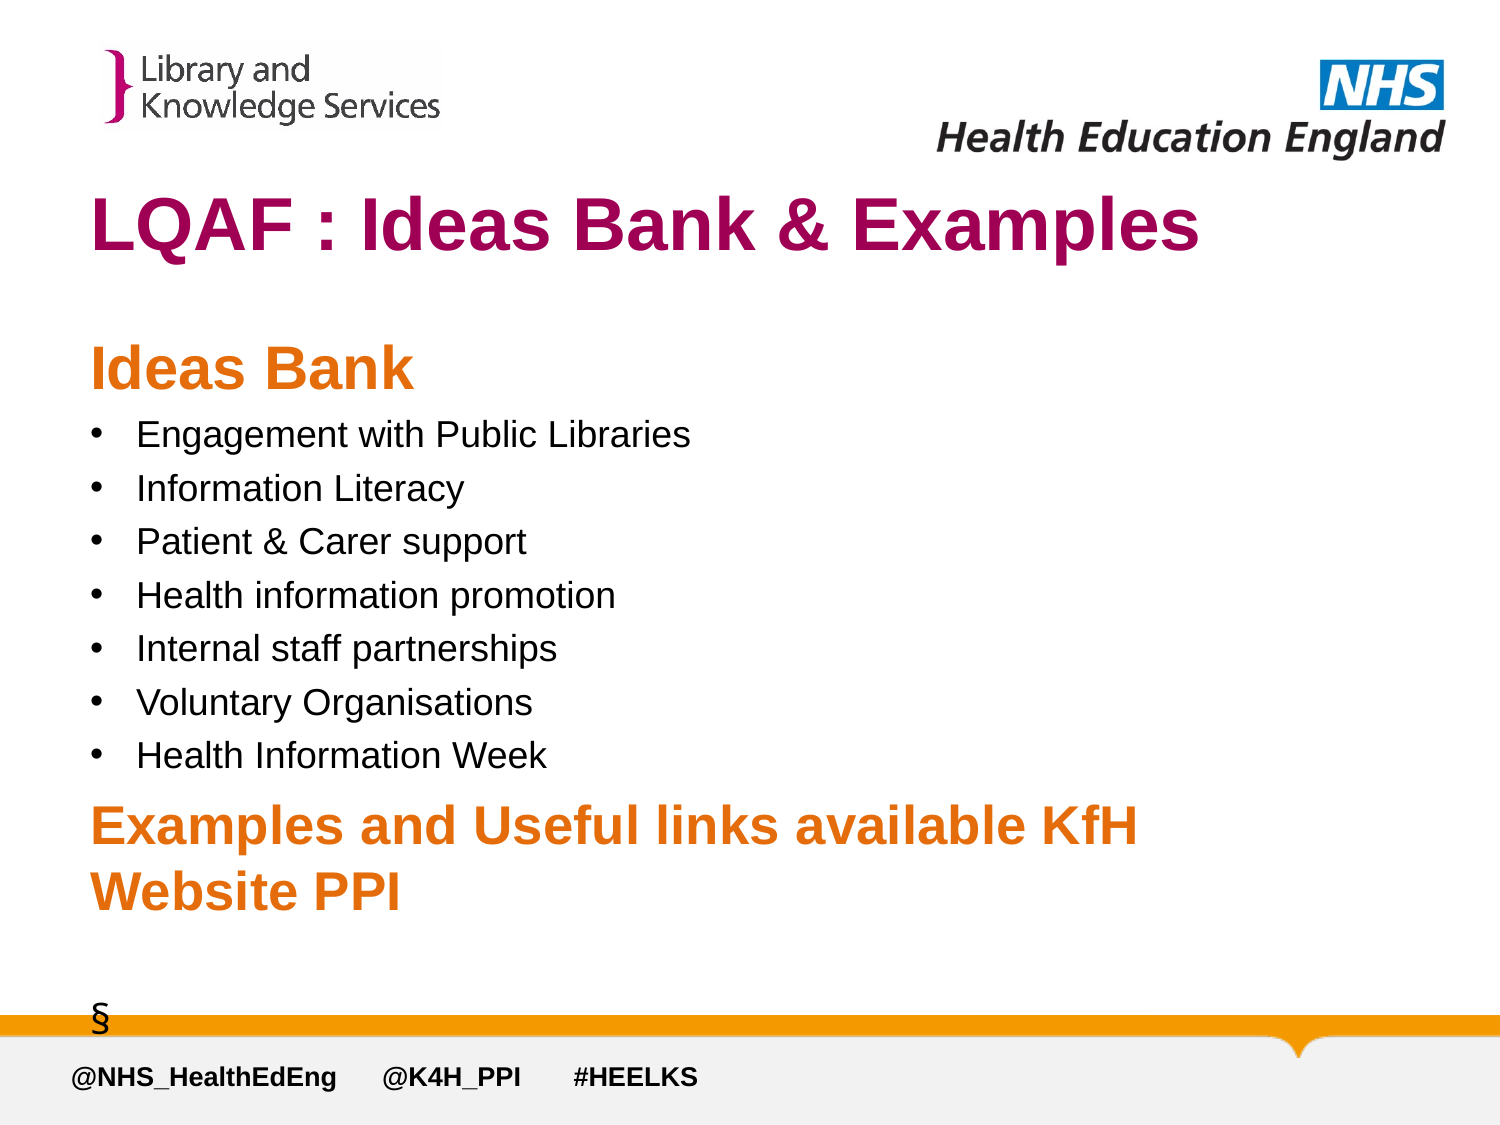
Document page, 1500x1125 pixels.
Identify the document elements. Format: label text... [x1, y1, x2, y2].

picture [100, 42, 443, 131]
list Ideas Bank Engagement with Public Libraries Information Literacy Patient & Carer support Health information promotion Internal staff partnerships Voluntary Organisations Health Information Week Examples and Useful links available KfH Website PPI [76, 245, 1363, 996]
text_box @NHS_HealthEdEng @K4H_PPI #HEELKS [55, 1052, 932, 1113]
title LQAF : Ideas Bank & Examples [76, 138, 1352, 245]
